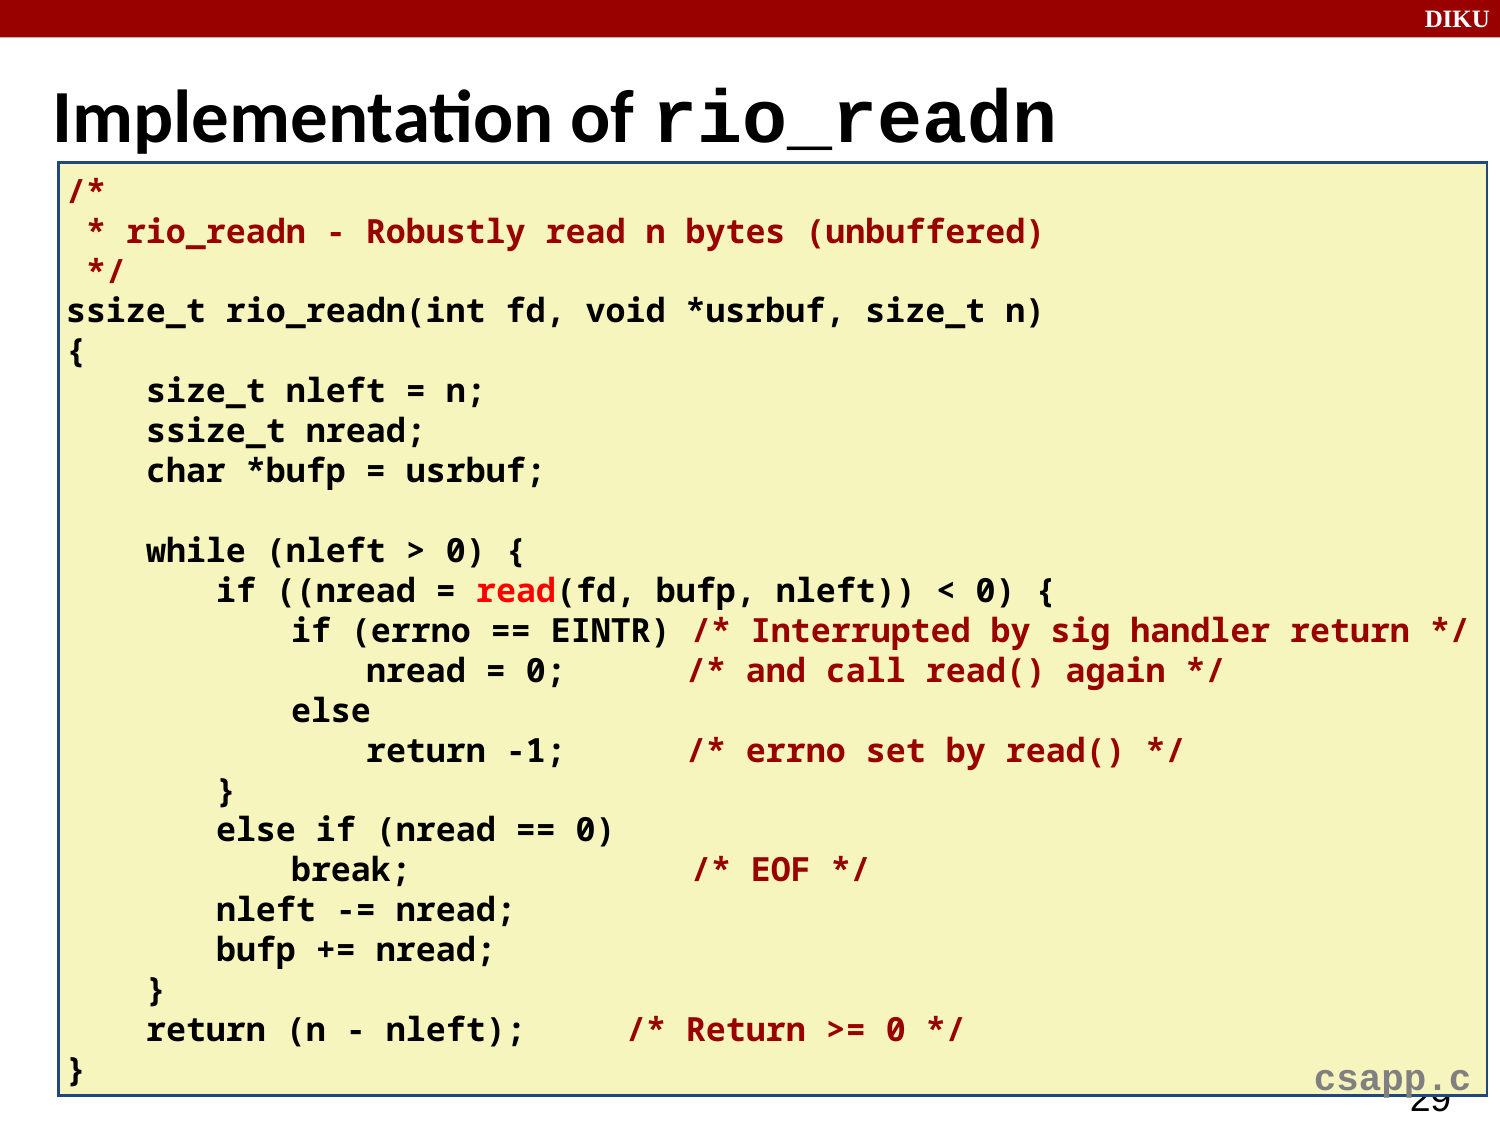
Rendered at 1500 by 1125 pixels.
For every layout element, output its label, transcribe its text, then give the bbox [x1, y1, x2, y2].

text_box /* * rio_readn - Robustly read n bytes (unbuffered) */ ssize_t rio_readn(int fd, void *usrbuf, size_t n) { size_t nleft = n; ssize_t nread; char *bufp = usrbuf; while (nleft > 0) { if ((nread = read(fd, bufp, nleft)) < 0) { if (errno == EINTR) /* Interrupted by sig handler return */ nread = 0; /* and call read() again */ else return -1; /* errno set by read() */ } else if (nread == 0) break; /* EOF */ nleft -= nread; bufp += nread; } return (n - nleft); /* Return >= 0 */ } [58, 162, 1488, 1096]
text_box csapp.c [1299, 1046, 1487, 1106]
text_box Implementation of rio_readn [37, 49, 1283, 175]
